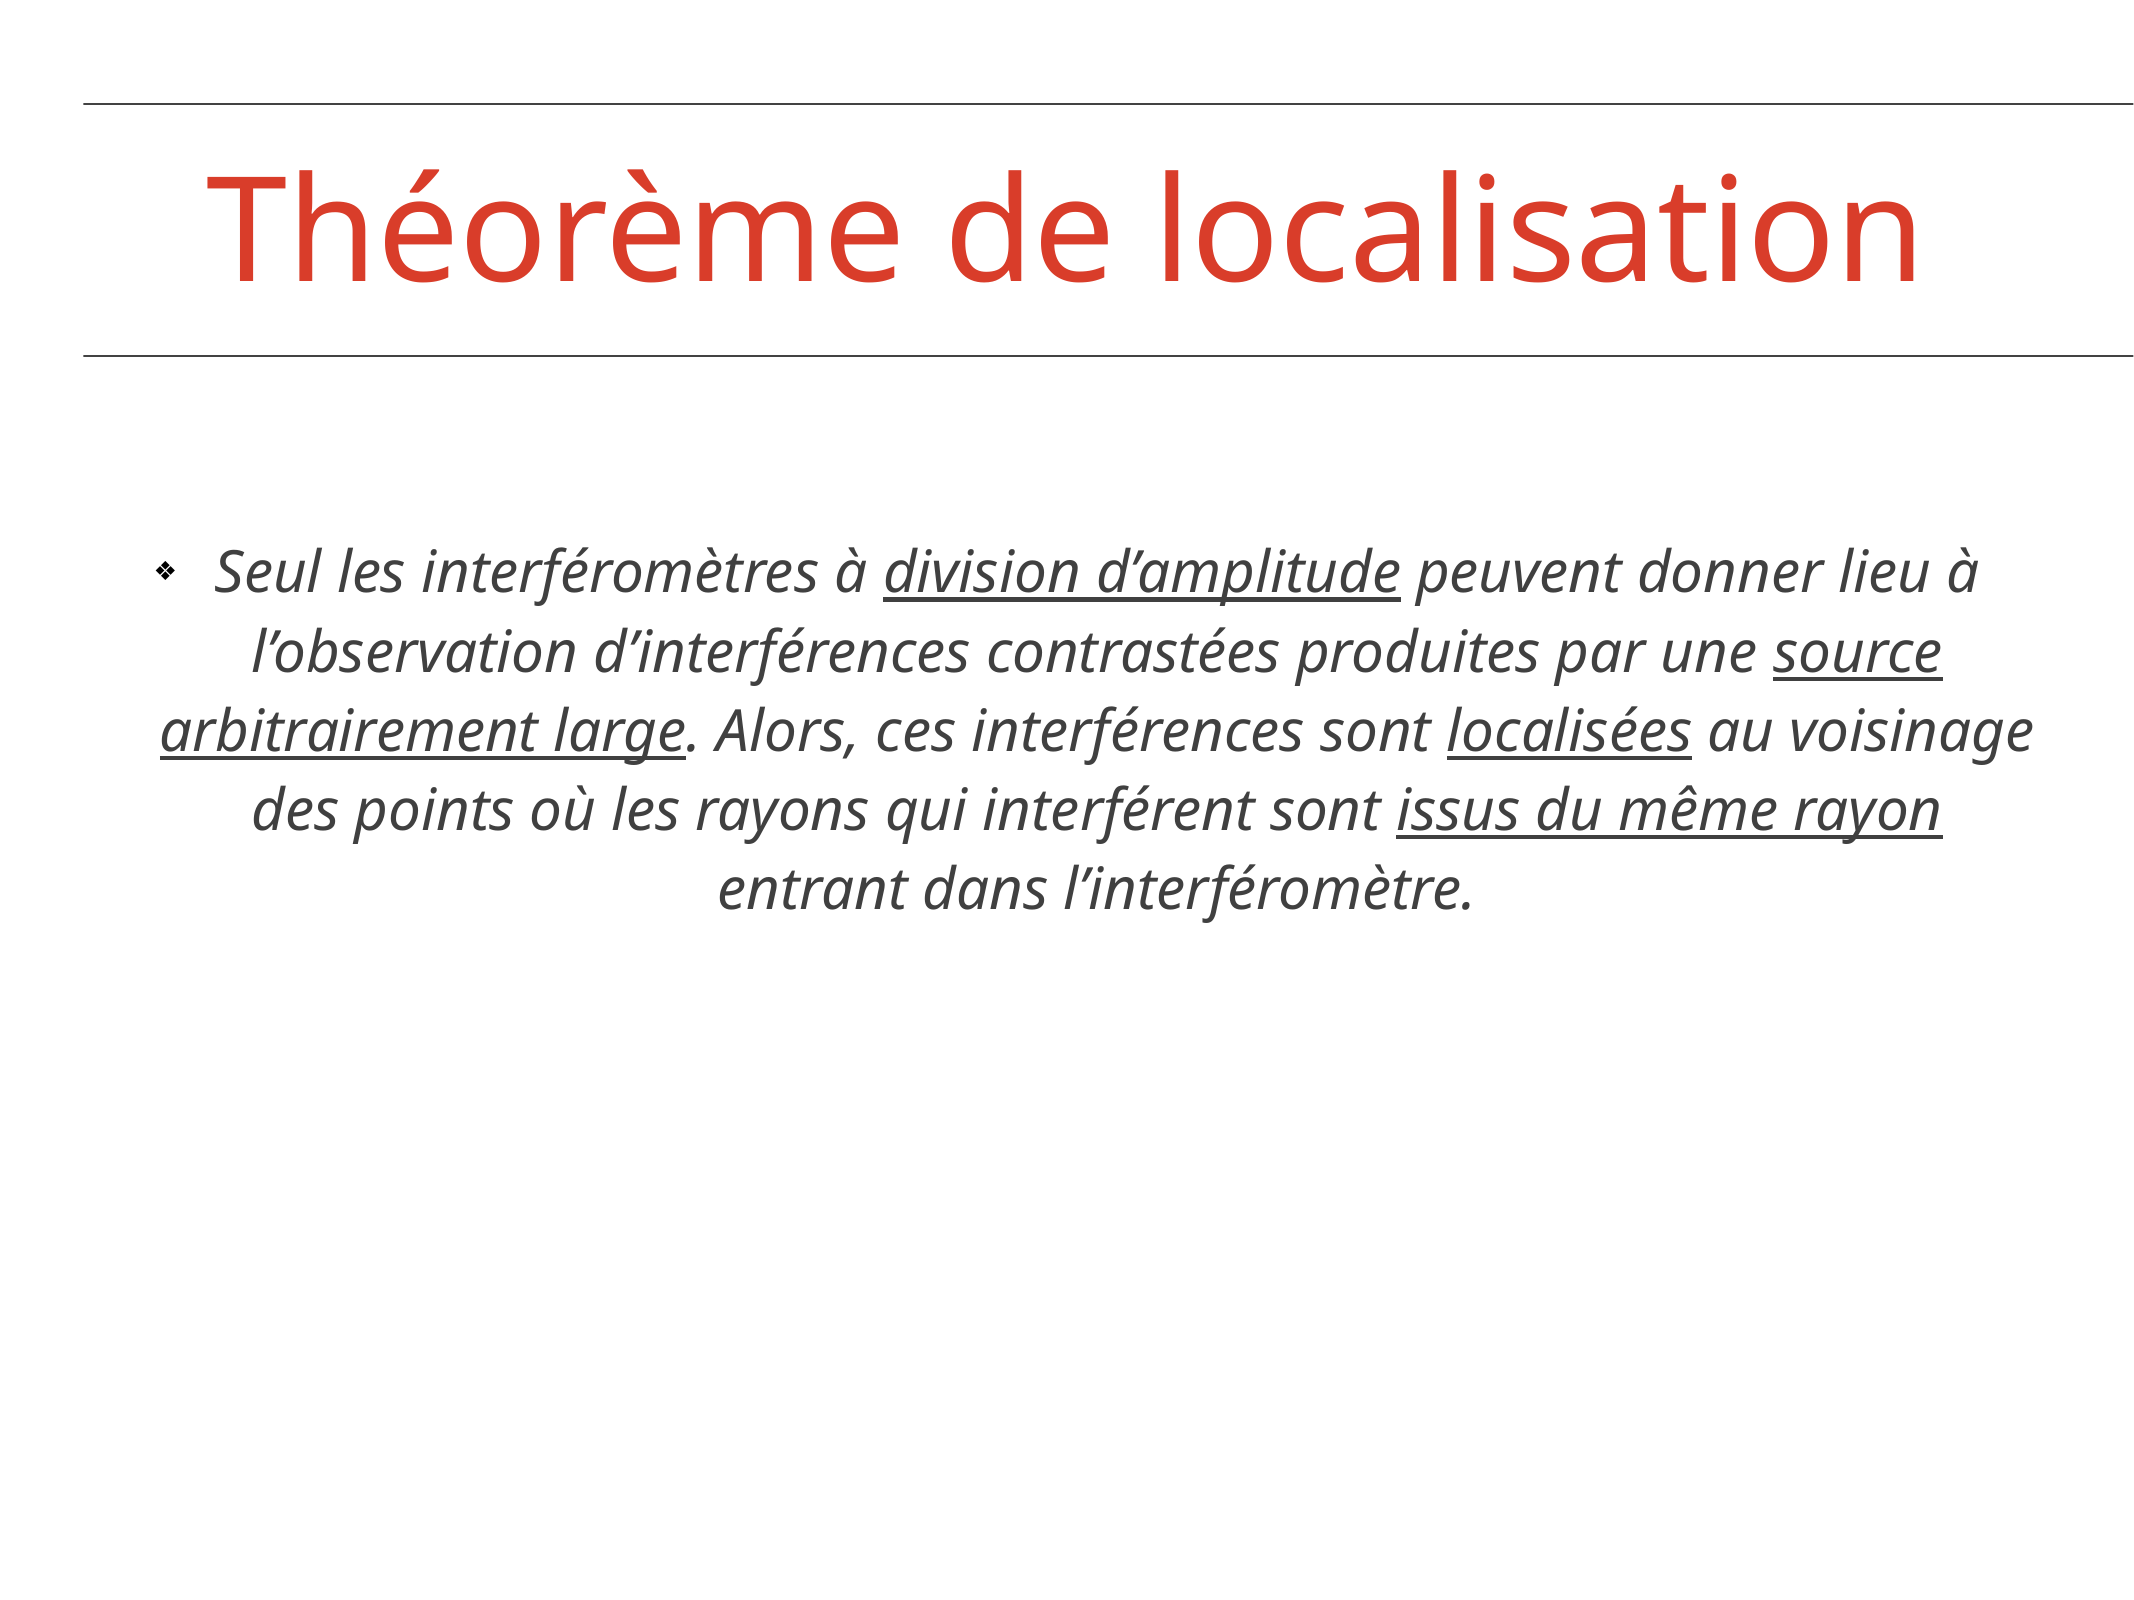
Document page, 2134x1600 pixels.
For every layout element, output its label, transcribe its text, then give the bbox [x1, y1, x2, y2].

text_box Seul les interféromètres à division d’amplitude peuvent donner lieu à l’observation d’interférences contrastées produites par une source arbitrairement large. Alors, ces interférences sont localisées au voisinage des points où les rayons qui interférent sont issus du même rayon entrant dans l’interféromètre. [83, 431, 2050, 1432]
text_box Théorème de localisation [83, 131, 2050, 332]
